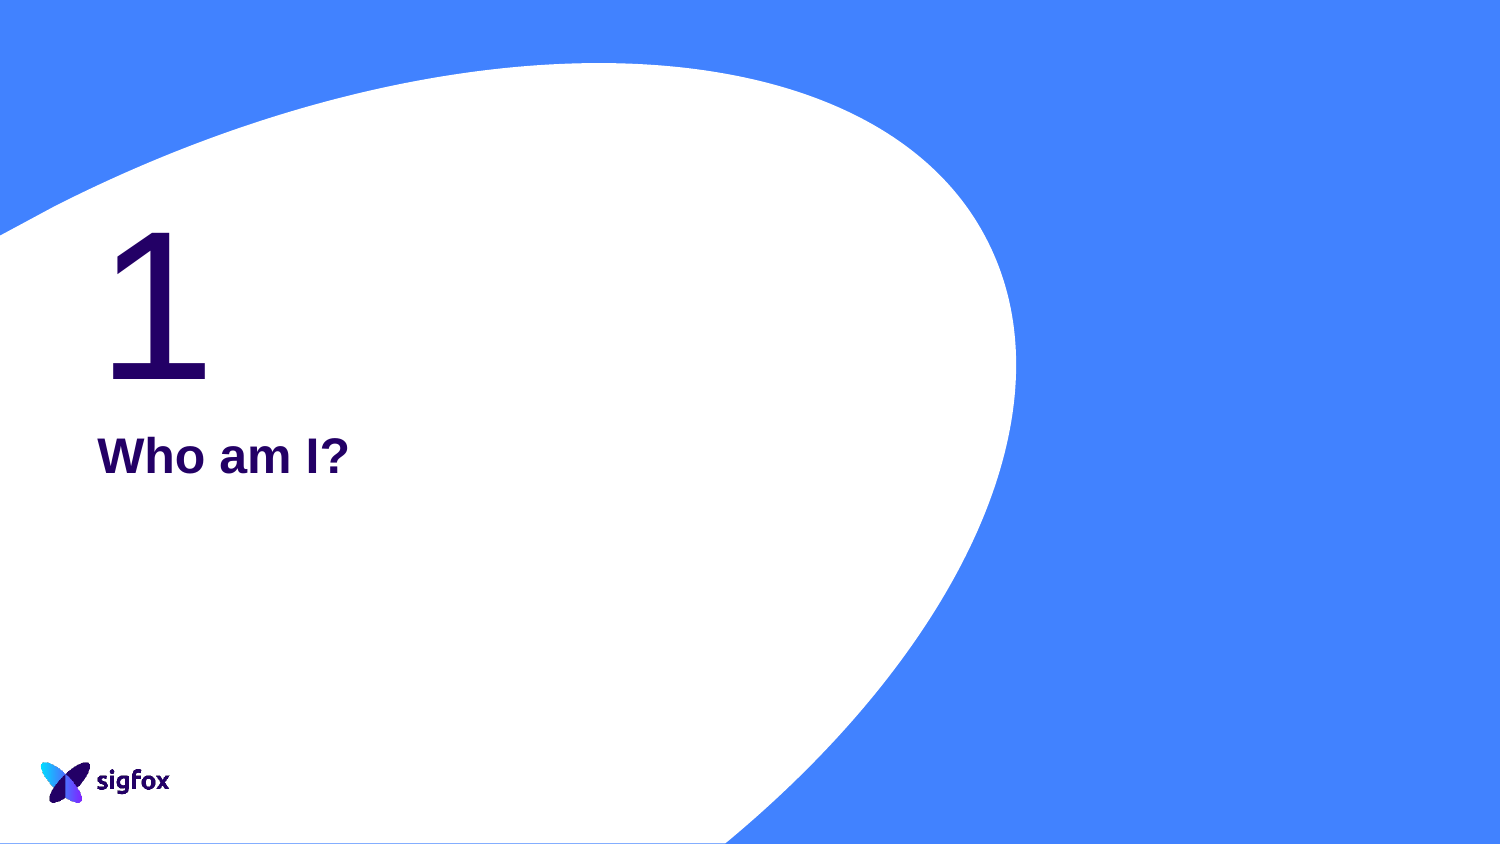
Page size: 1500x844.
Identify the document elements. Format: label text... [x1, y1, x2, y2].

text_box 1 [97, 167, 406, 432]
text_box Who am I? [97, 423, 786, 539]
picture [36, 760, 175, 804]
